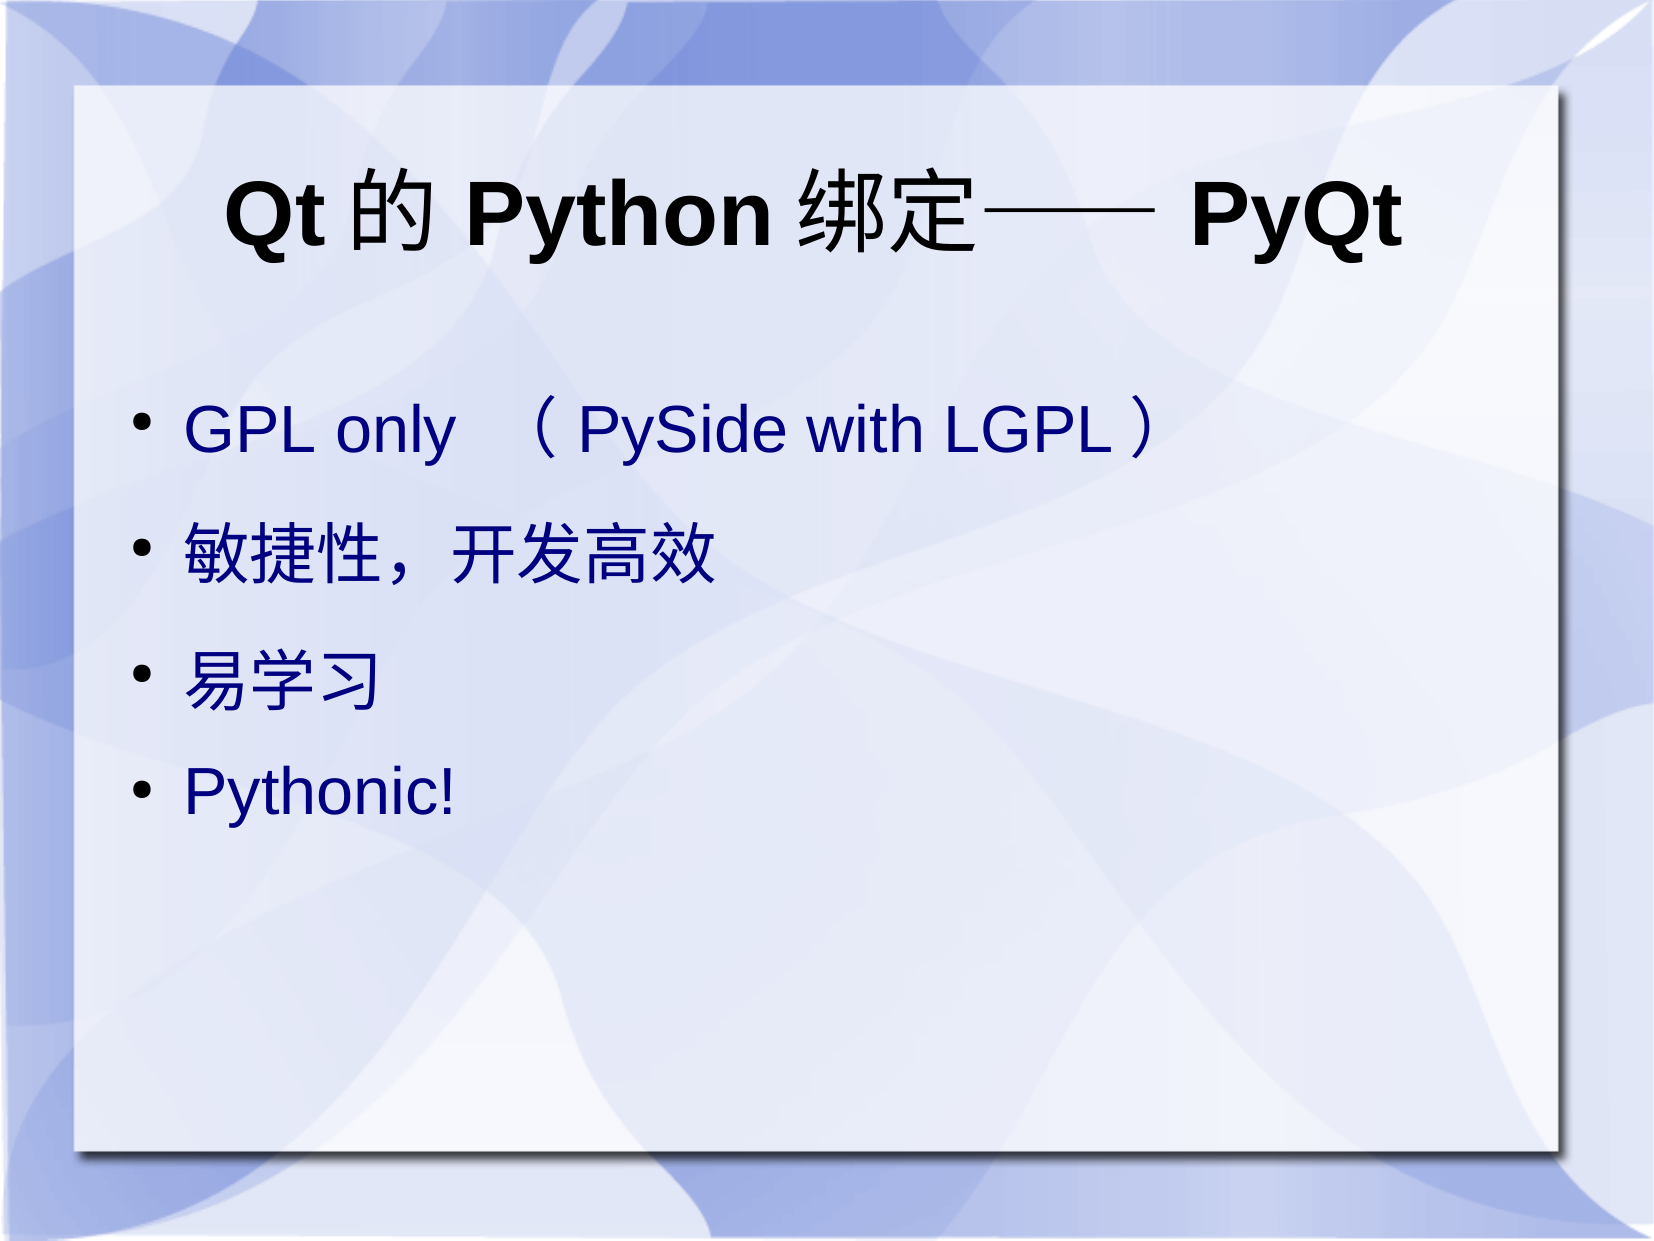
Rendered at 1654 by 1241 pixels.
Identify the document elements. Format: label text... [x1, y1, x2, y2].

picture [0, 0, 1654, 1241]
title Qt的Python绑定——PyQt [87, 109, 1540, 302]
list GPL only （PySide with LGPL） 敏捷性，开发高效 易学习 Pythonic! [112, 375, 1408, 1026]
